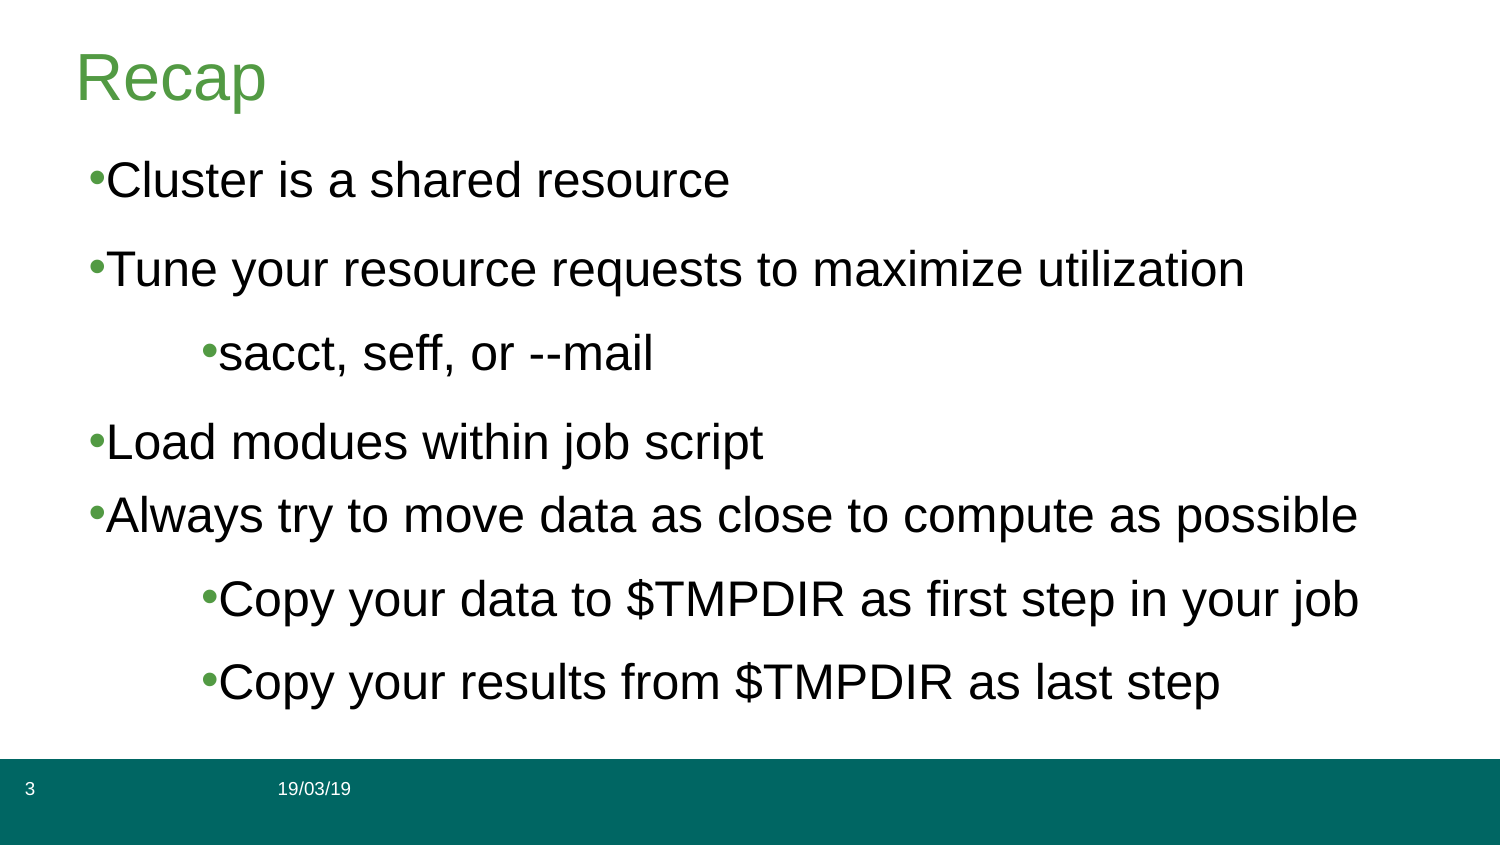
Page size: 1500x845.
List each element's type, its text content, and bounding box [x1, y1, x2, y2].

text_box 19/03/19 [277, 776, 553, 800]
text_box <number> [24, 776, 76, 800]
title Recap [75, 33, 1425, 175]
list Cluster is a shared resource Tune your resource requests to maximize utilization sacct, seff, or --mail Load modues within job script Always try to move data as close to compute as possible Copy your data to $TMPDIR as first step in your job Copy your results from $TMPDIR as last step [88, 147, 1427, 710]
